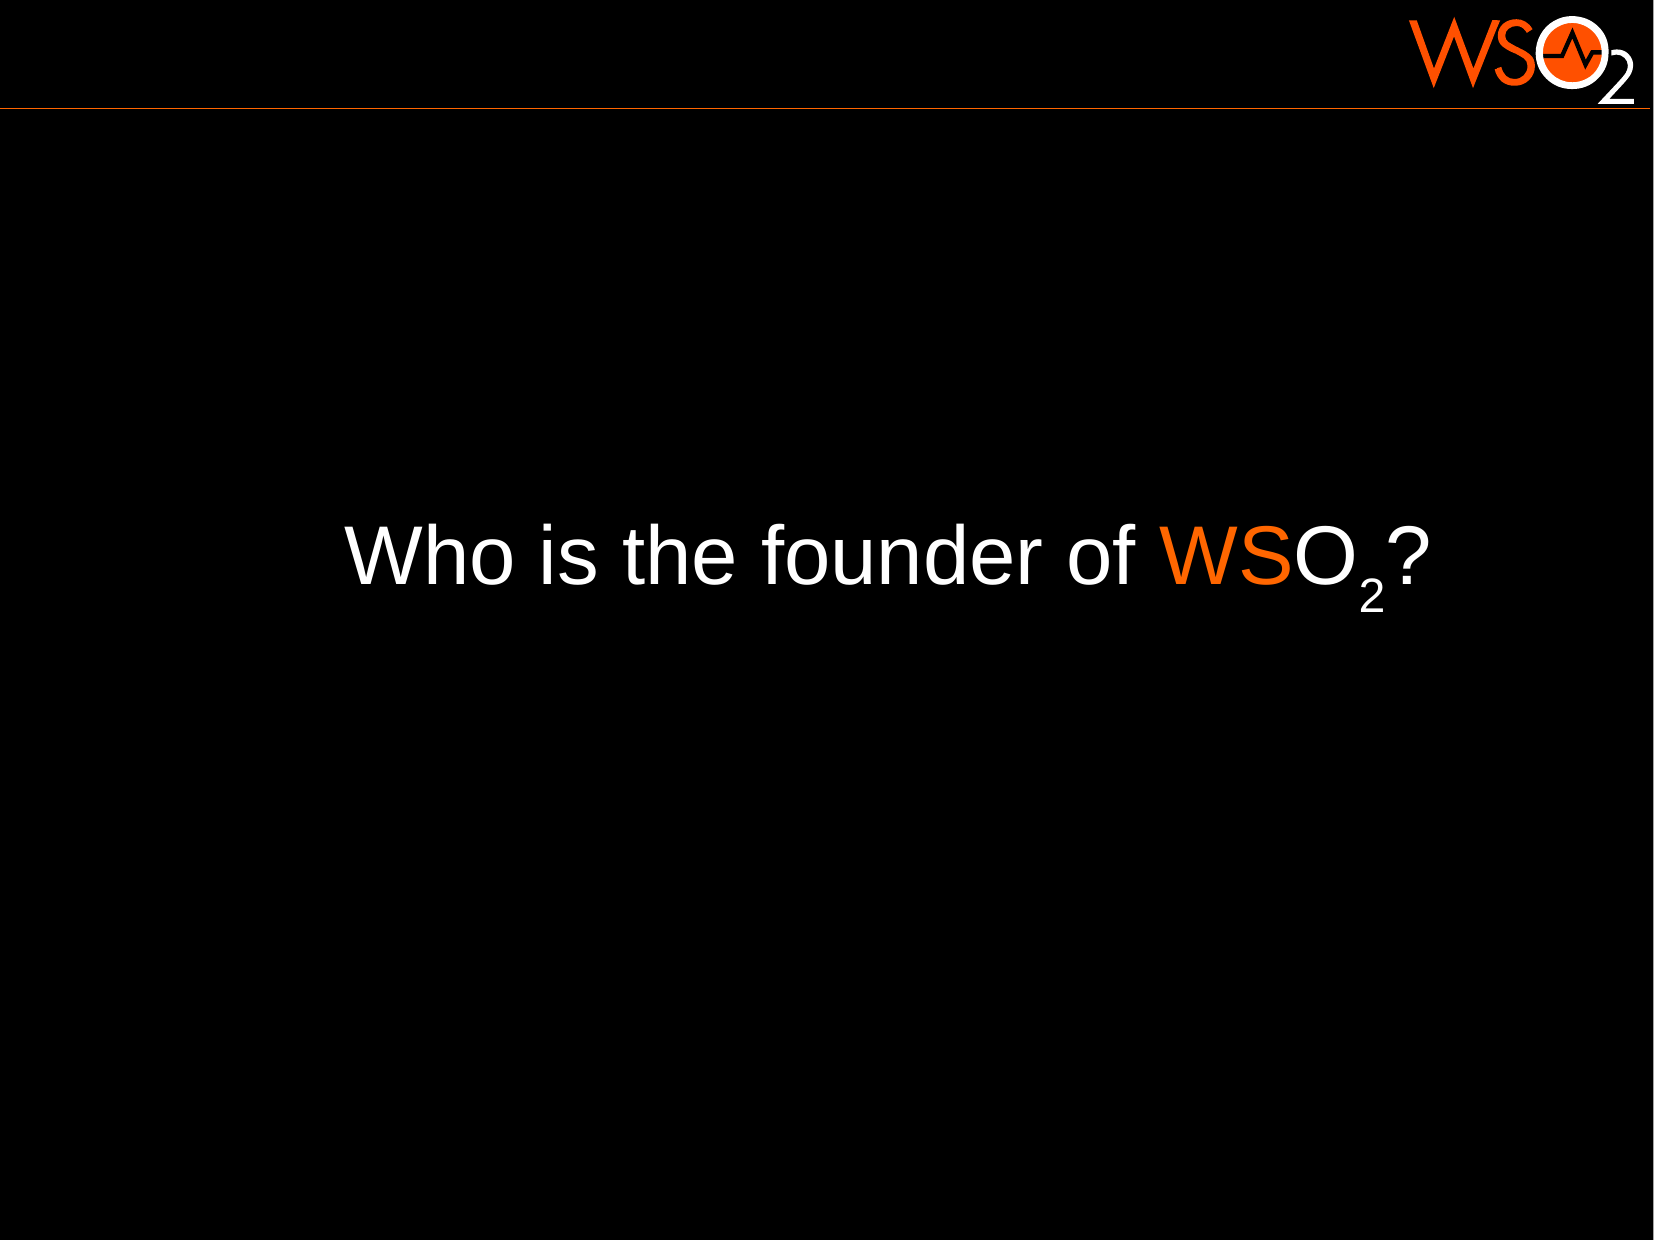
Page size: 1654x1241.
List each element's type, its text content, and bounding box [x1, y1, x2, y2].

text_box Who is the founder of WSO2? [330, 502, 1456, 646]
picture [1407, 15, 1636, 106]
